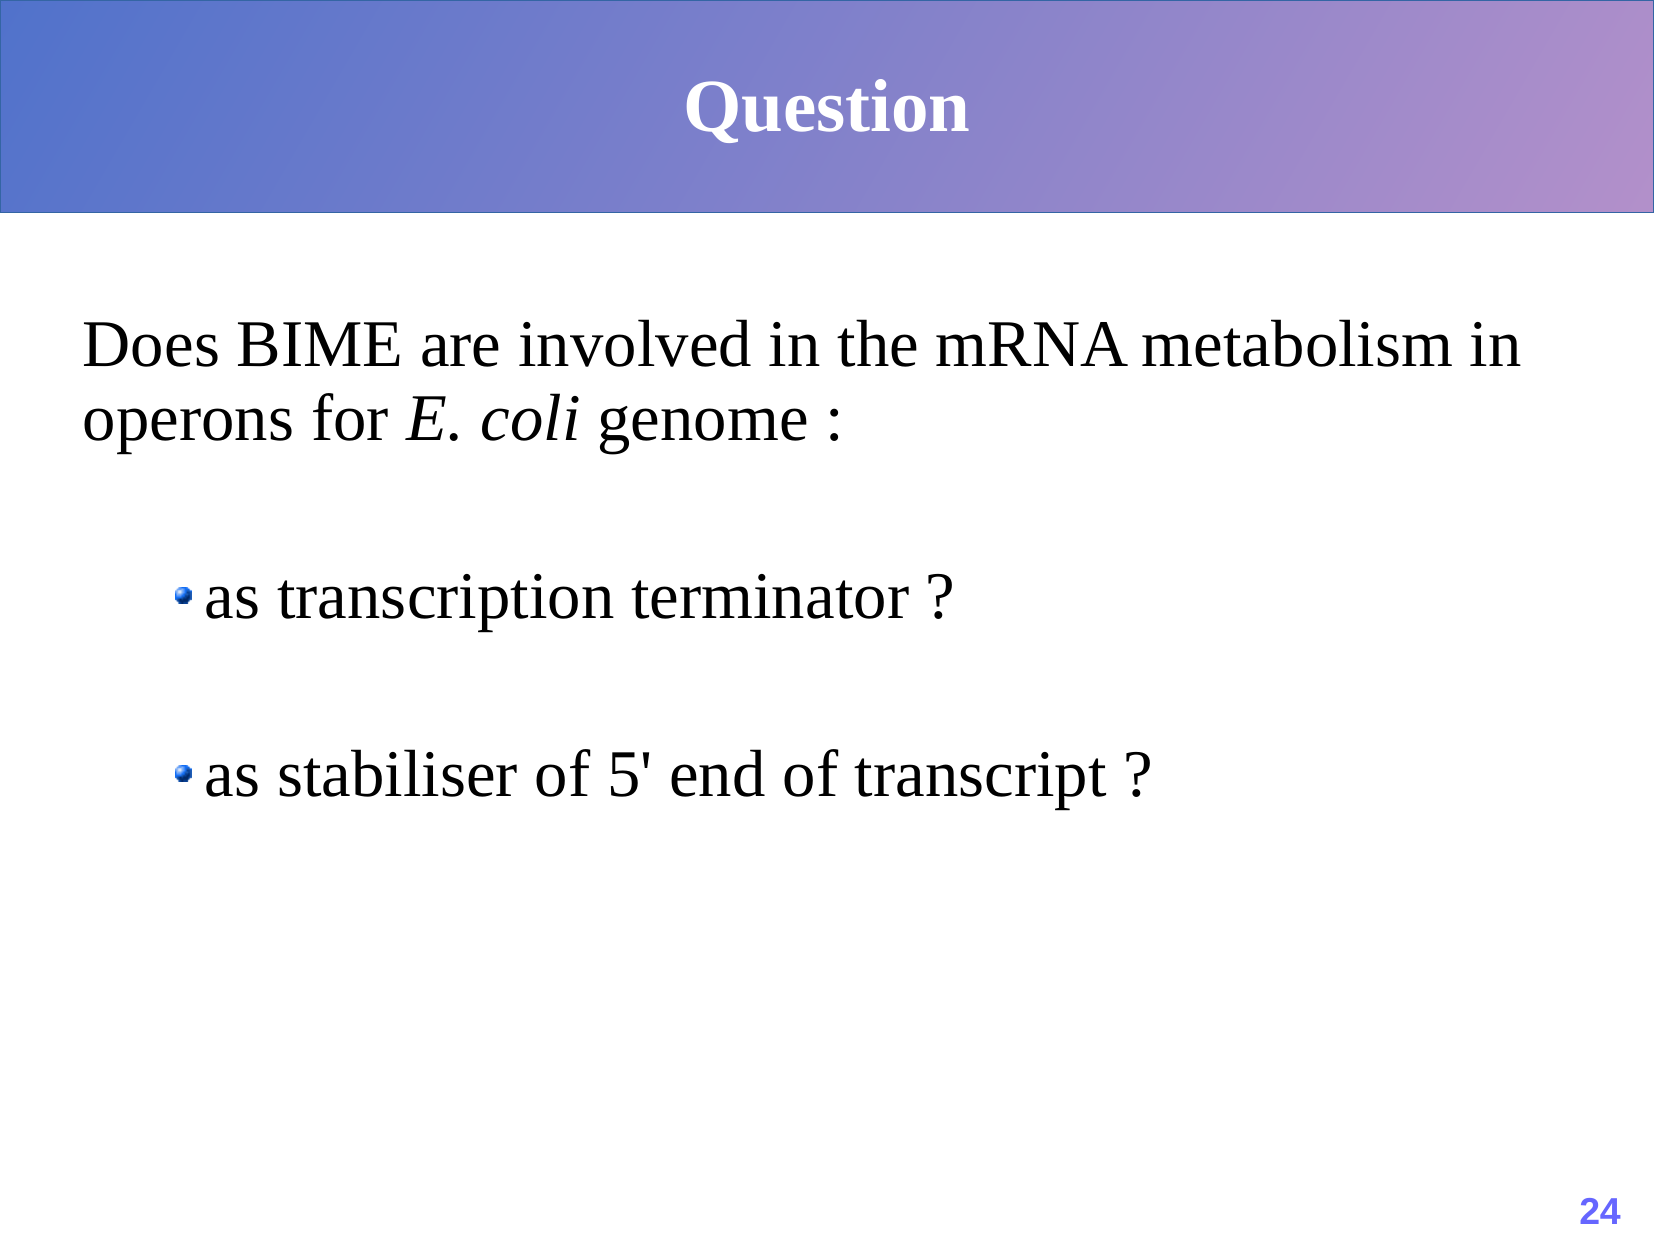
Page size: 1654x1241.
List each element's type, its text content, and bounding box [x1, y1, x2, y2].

text_box 24 [1564, 1183, 1642, 1241]
title Question [82, 23, 1571, 189]
list Does BIME are involved in the mRNA metabolism in operons for E. coli genome : as transcription terminator ? as stabiliser of 5' end of transcript ? [82, 307, 1571, 1144]
